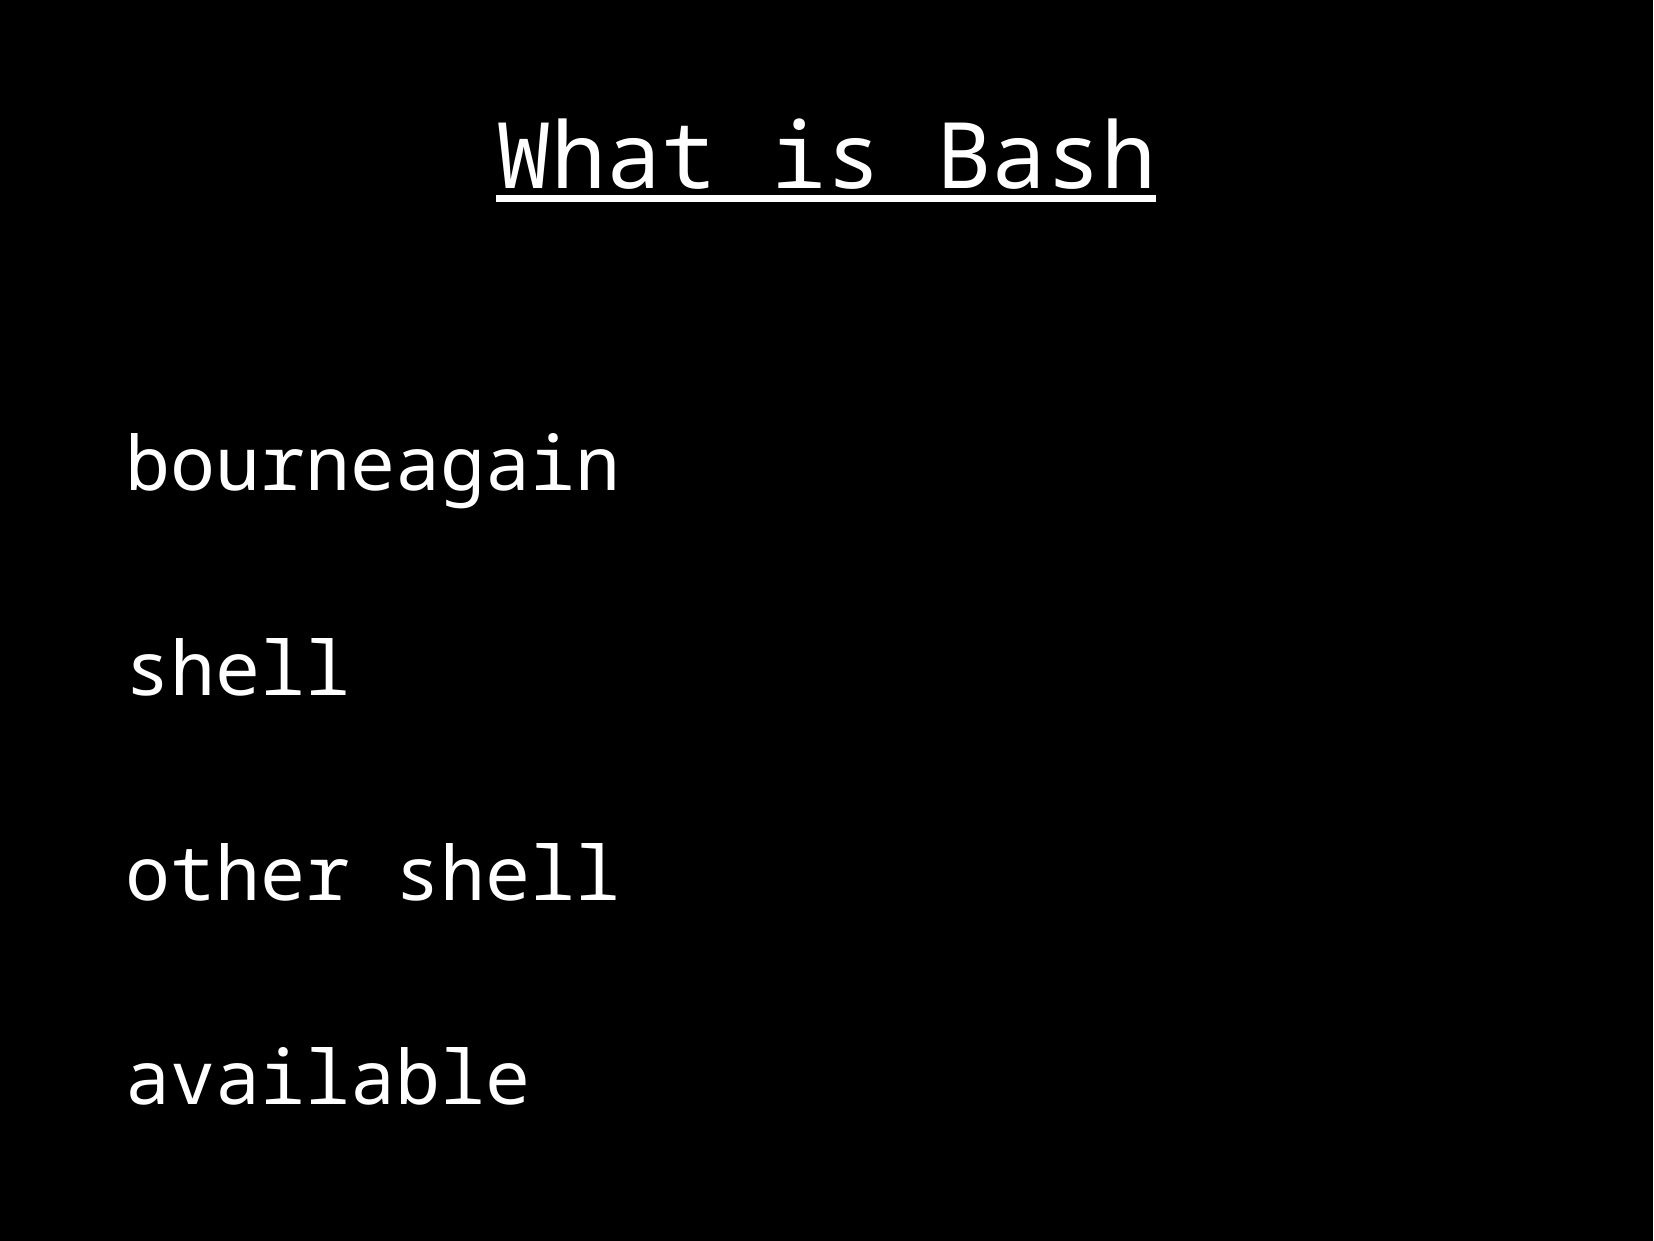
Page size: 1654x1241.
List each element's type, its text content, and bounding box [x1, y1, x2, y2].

title What is Bash [82, 49, 1571, 257]
table_header [838, 301, 1566, 1134]
table_header bourneagain shell other shell available [111, 301, 838, 1134]
